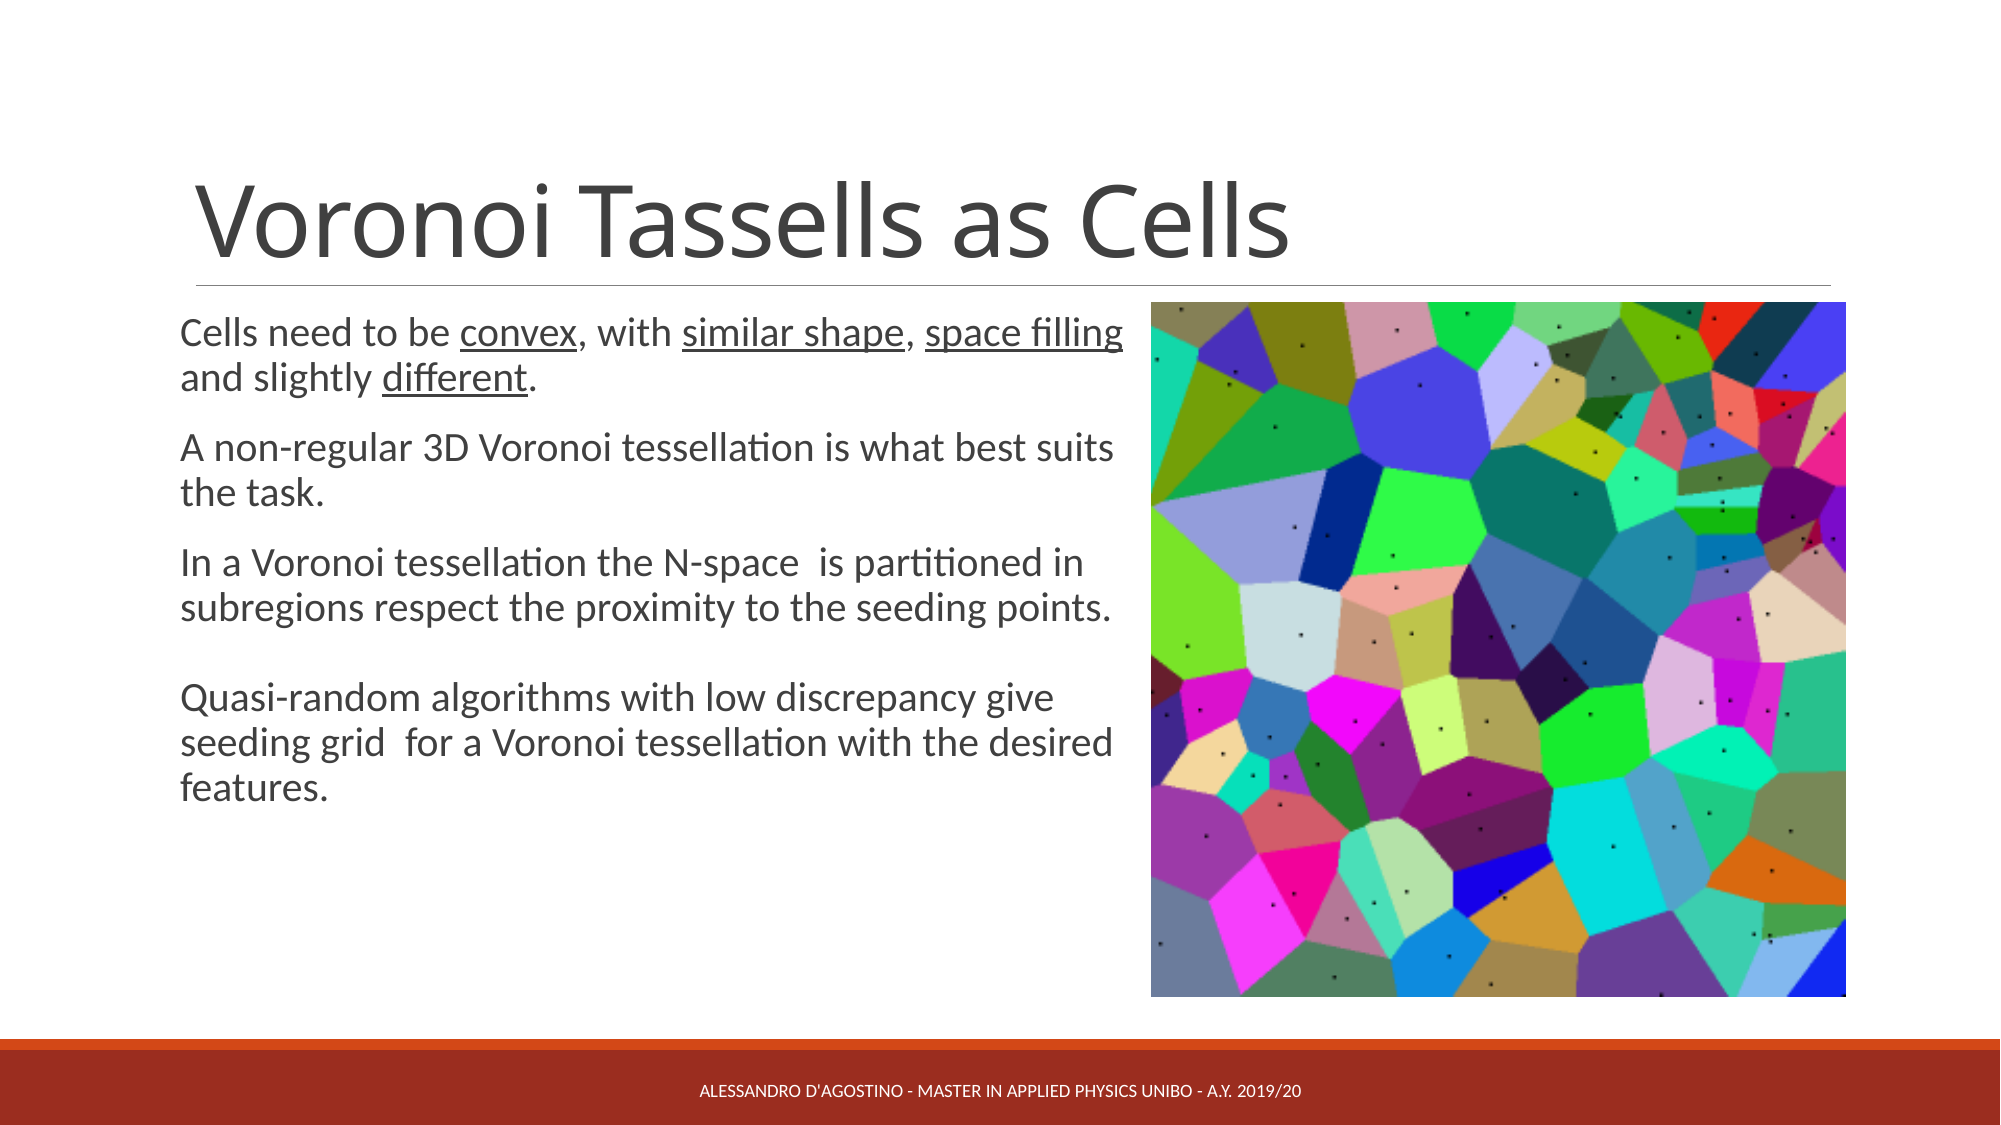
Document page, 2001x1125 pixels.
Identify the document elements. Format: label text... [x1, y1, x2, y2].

picture [1151, 302, 1846, 997]
text_box Alessandro d'Agostino - Master in Applied Physics UniBo - a.y. 2019/20 [604, 1059, 1396, 1120]
title Voronoi Tassells as Cells [180, 47, 1831, 286]
list Cells need to be convex, with similar shape, space filling and slightly different. A non-regular 3D Voronoi tessellation is what best suits the task. In a Voronoi tessellation the N-space is partitioned in subregions respect the proximity to the seeding points. Quasi-random algorithms with low discrepancy give seeding grid for a Voronoi tessellation with the desired features. [180, 302, 1127, 963]
